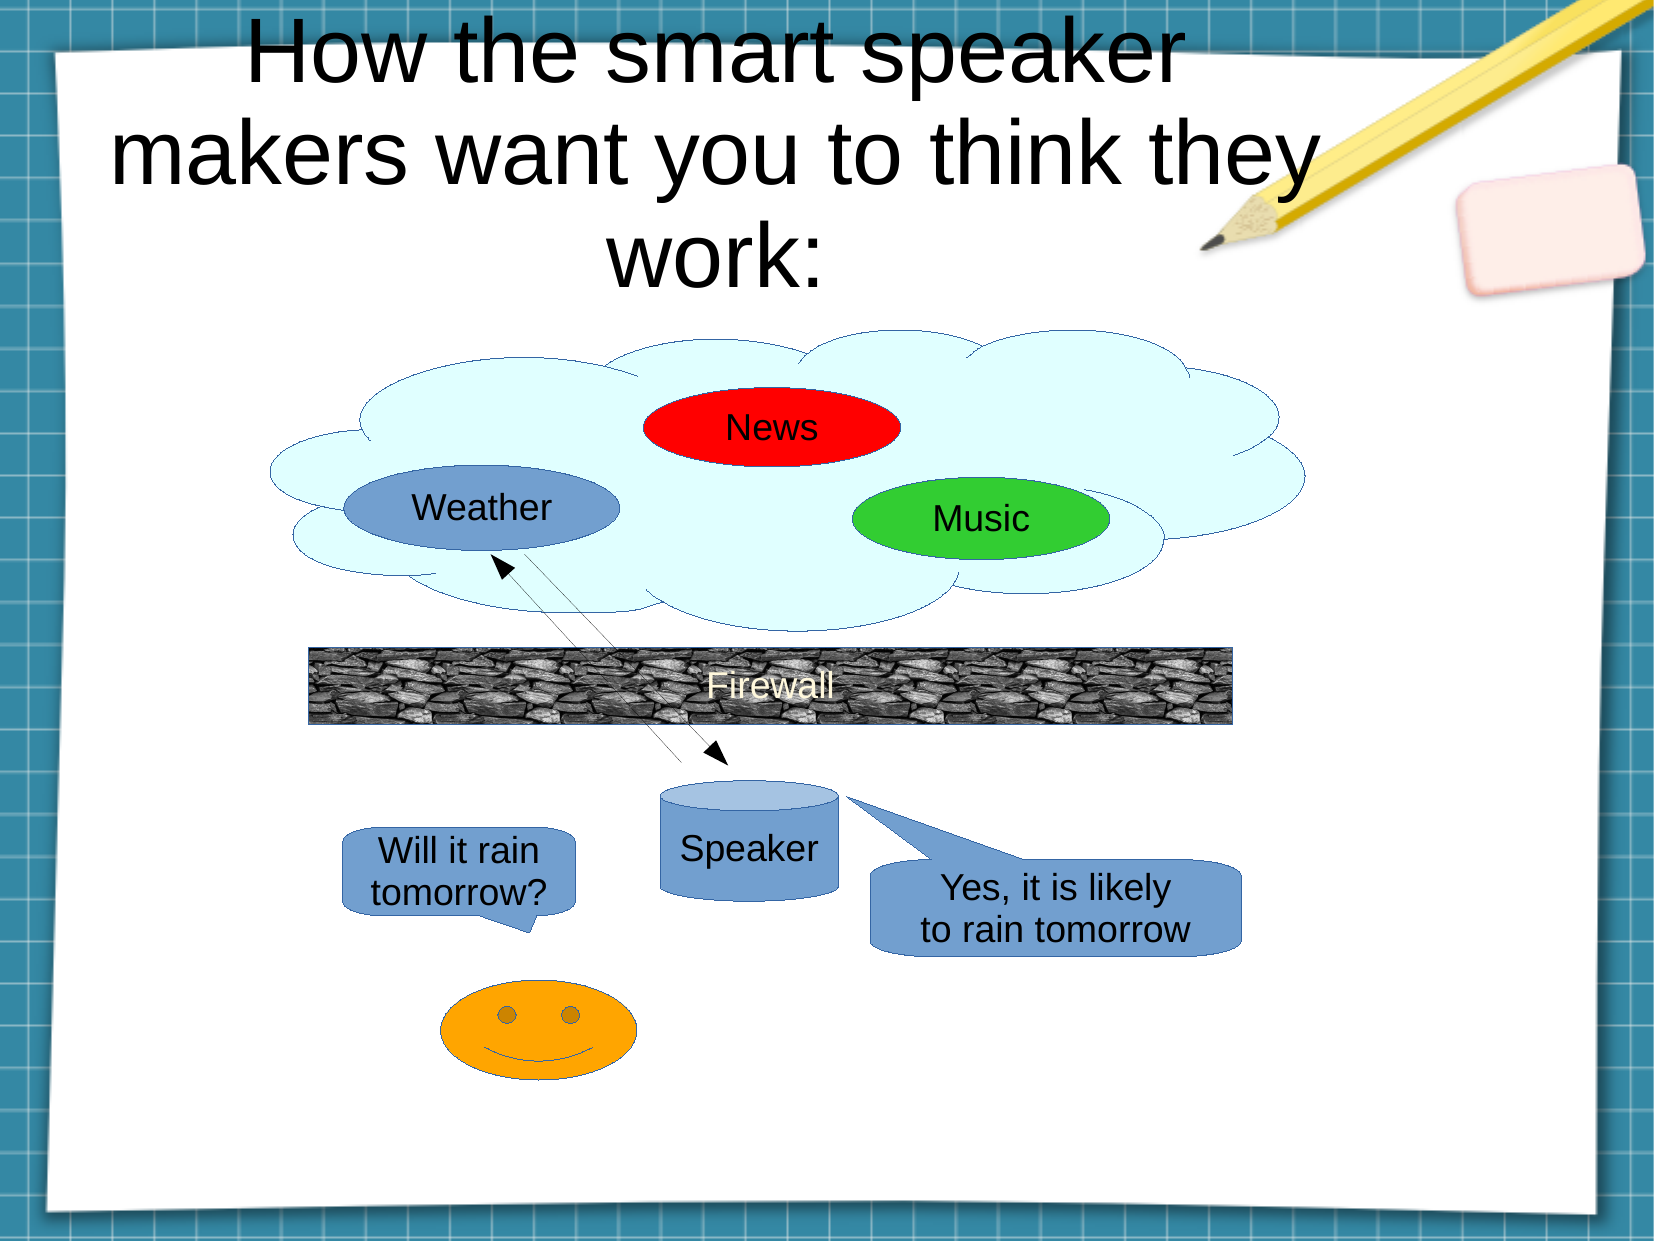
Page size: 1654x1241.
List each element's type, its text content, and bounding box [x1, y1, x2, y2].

text_box [440, 980, 637, 1081]
text_box Firewall [577, 647, 688, 725]
text_box Speaker [660, 798, 839, 902]
text_box Will it rain tomorrow? [342, 827, 576, 933]
title How the smart speaker makers want you to think they work: [82, 49, 1351, 257]
text_box News [643, 387, 901, 467]
picture [0, 0, 1654, 1241]
text_box Firewall [308, 647, 645, 725]
text_box Music [852, 477, 1110, 560]
text_box [270, 330, 1306, 632]
text_box Firewall [616, 647, 1233, 725]
text_box Yes, it is likely to rain tomorrow [846, 796, 1242, 957]
text_box Weather [343, 465, 620, 551]
